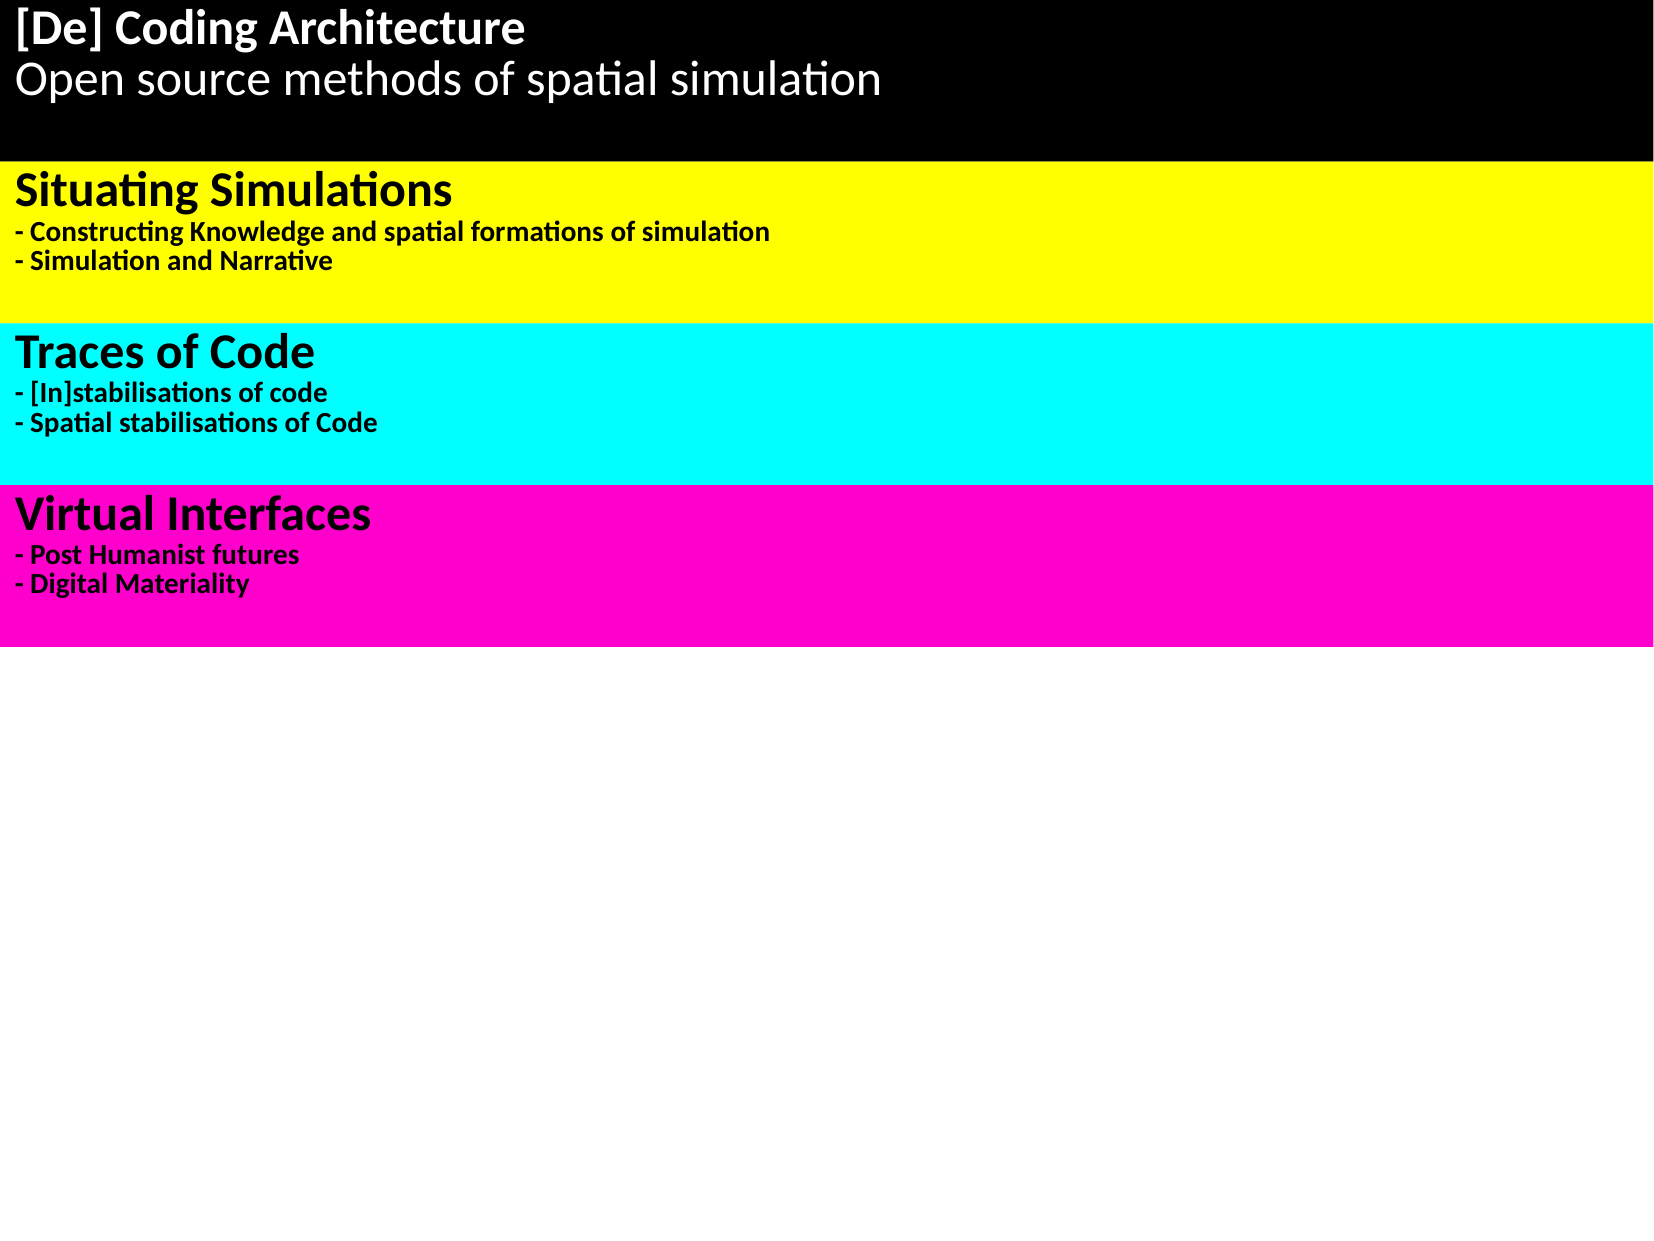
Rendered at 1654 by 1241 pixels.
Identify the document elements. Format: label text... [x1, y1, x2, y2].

text_box [De] Coding Architecture Open source methods of spatial simulation [0, 0, 1654, 161]
text_box Situating Simulations - Constructing Knowledge and spatial formations of simulation - Simulation and Narrative [0, 161, 1654, 323]
text_box Traces of Code - [In]stabilisations of code - Spatial stabilisations of Code [0, 323, 1654, 485]
text_box Virtual Interfaces - Post Humanist futures - Digital Materiality [0, 485, 1654, 647]
